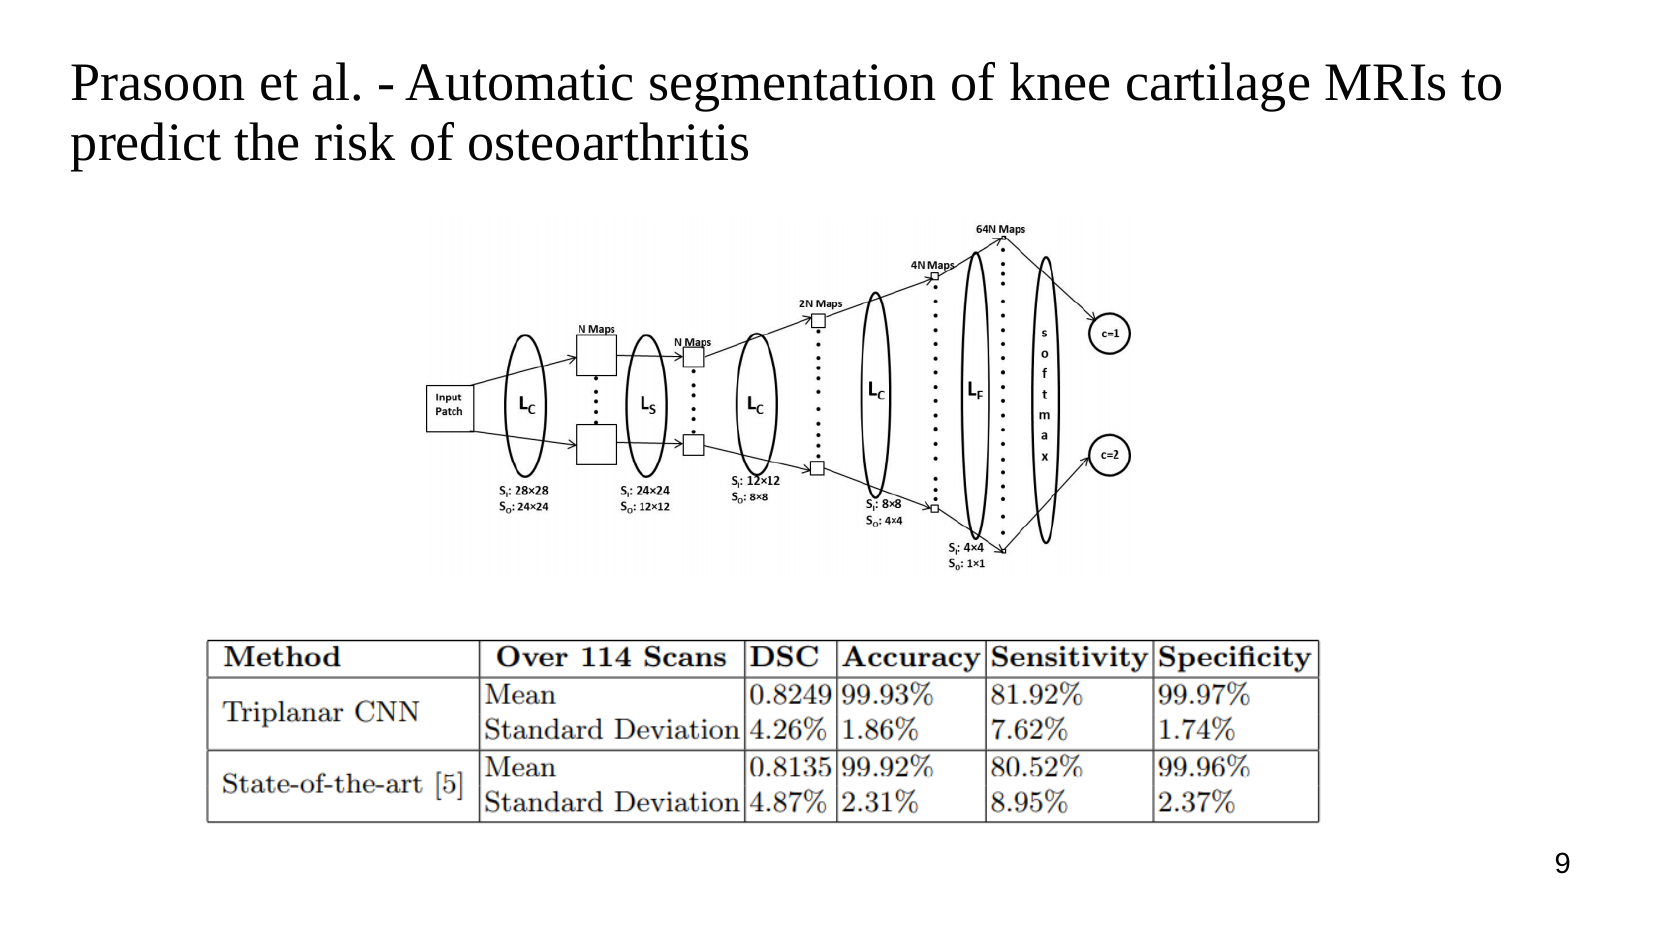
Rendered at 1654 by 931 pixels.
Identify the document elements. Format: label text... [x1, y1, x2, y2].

picture [200, 625, 1333, 839]
picture [391, 206, 1146, 591]
title Prasoon et al. - Automatic segmentation of knee cartilage MRIs to predict the risk of osteoarthritis [70, 35, 1595, 189]
